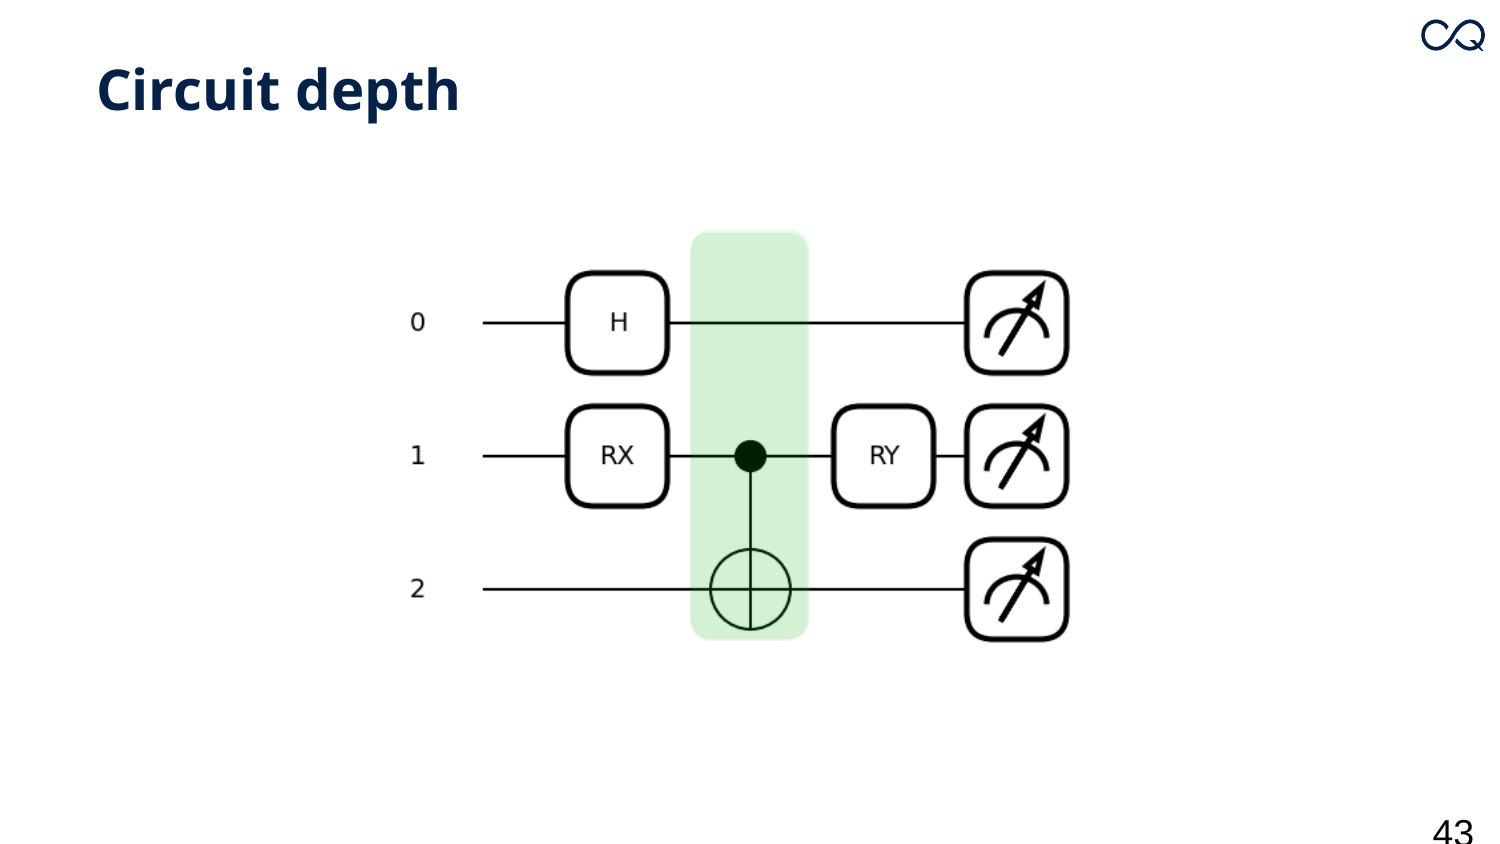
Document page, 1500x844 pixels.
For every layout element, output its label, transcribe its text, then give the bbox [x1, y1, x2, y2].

picture [338, 178, 1162, 736]
title Circuit depth [81, 39, 1348, 142]
picture [1421, 19, 1485, 51]
text_box [690, 229, 810, 640]
